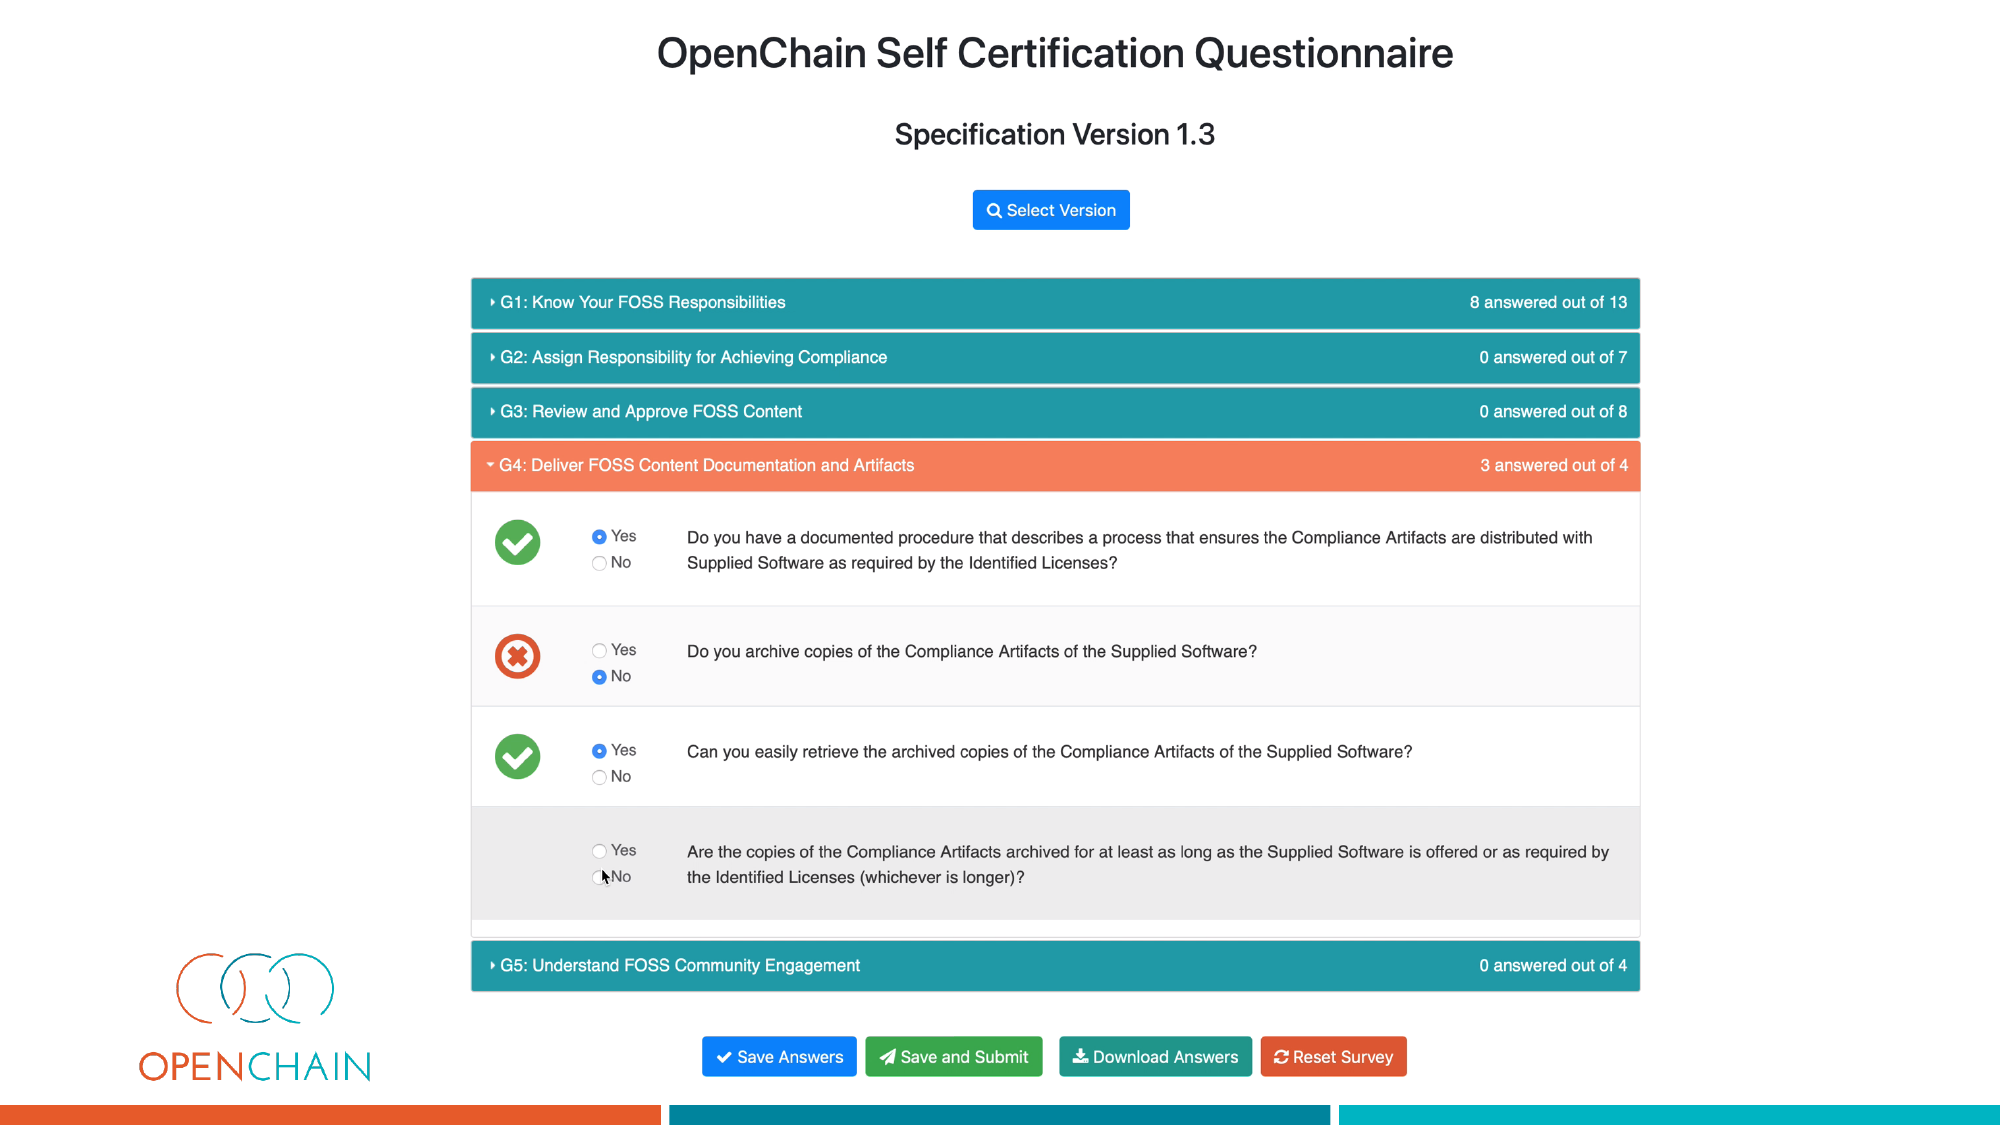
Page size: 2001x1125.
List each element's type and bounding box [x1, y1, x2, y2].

picture [402, 0, 1716, 1085]
picture [137, 951, 372, 1082]
